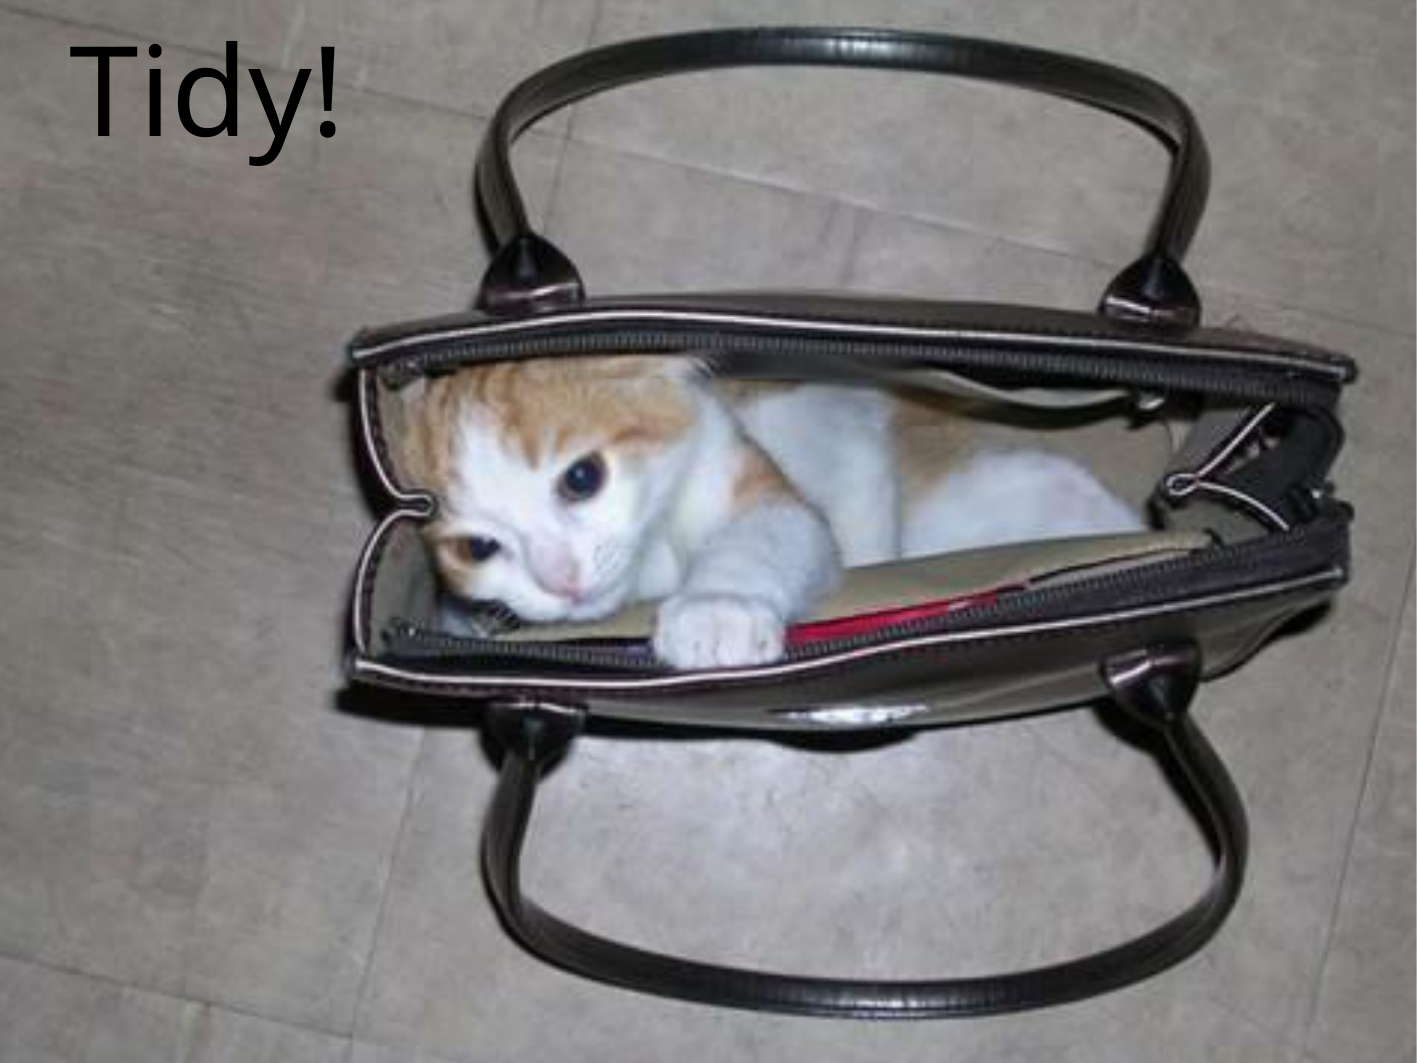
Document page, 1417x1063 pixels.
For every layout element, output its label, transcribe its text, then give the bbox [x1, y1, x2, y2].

picture [0, 0, 1417, 1063]
text_box Tidy! [0, 0, 416, 175]
